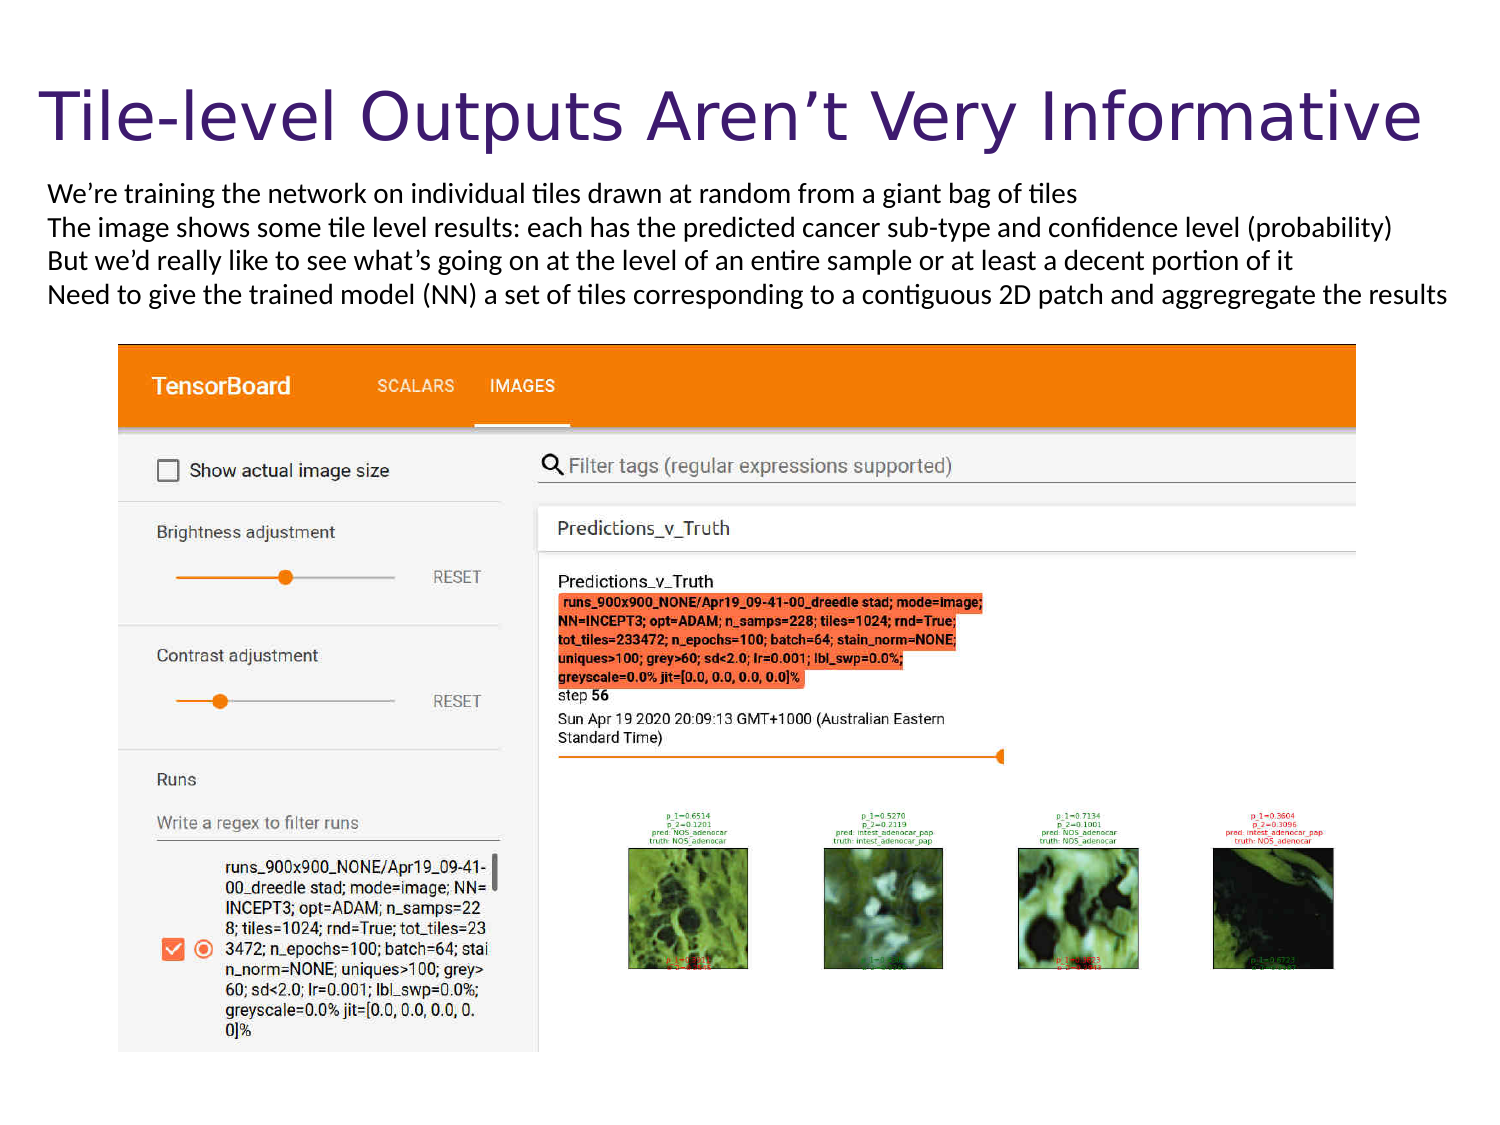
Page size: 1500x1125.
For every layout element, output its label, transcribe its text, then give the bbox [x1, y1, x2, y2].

picture [118, 344, 1356, 1052]
title Tile-level Outputs Aren’t Very Informative [39, 23, 1453, 212]
list We’re training the network on individual tiles drawn at random from a giant bag of tiles The image shows some tile level results: each has the predicted cancer sub-type and confidence level (probability) But we’d really like to see what’s going on at the level of an entire sample or at least a decent portion of it Need to give the trained model (NN) a set of tiles corresponding to a contiguous 2D patch and aggregregate the results [47, 177, 1465, 331]
